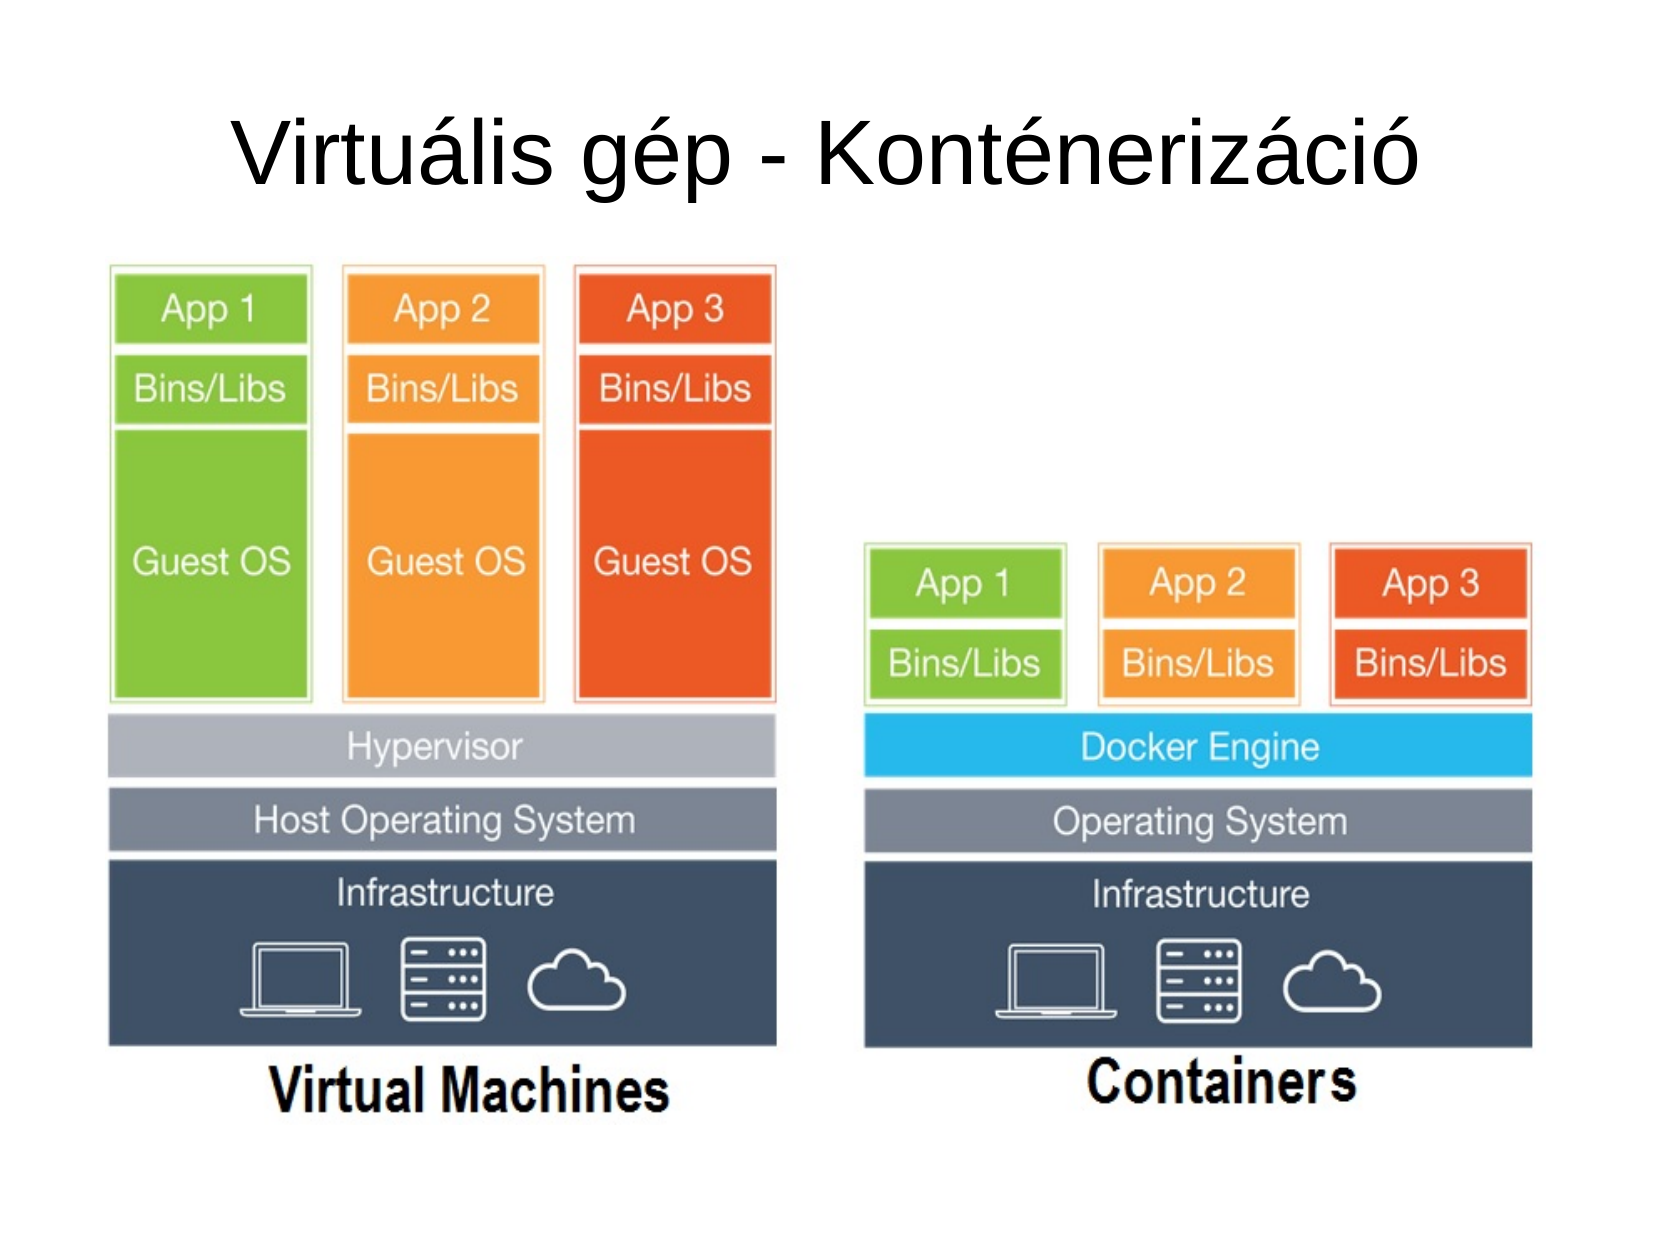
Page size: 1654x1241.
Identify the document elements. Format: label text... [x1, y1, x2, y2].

title Virtuális gép - Konténerizáció [82, 49, 1571, 257]
picture [105, 256, 1546, 1126]
